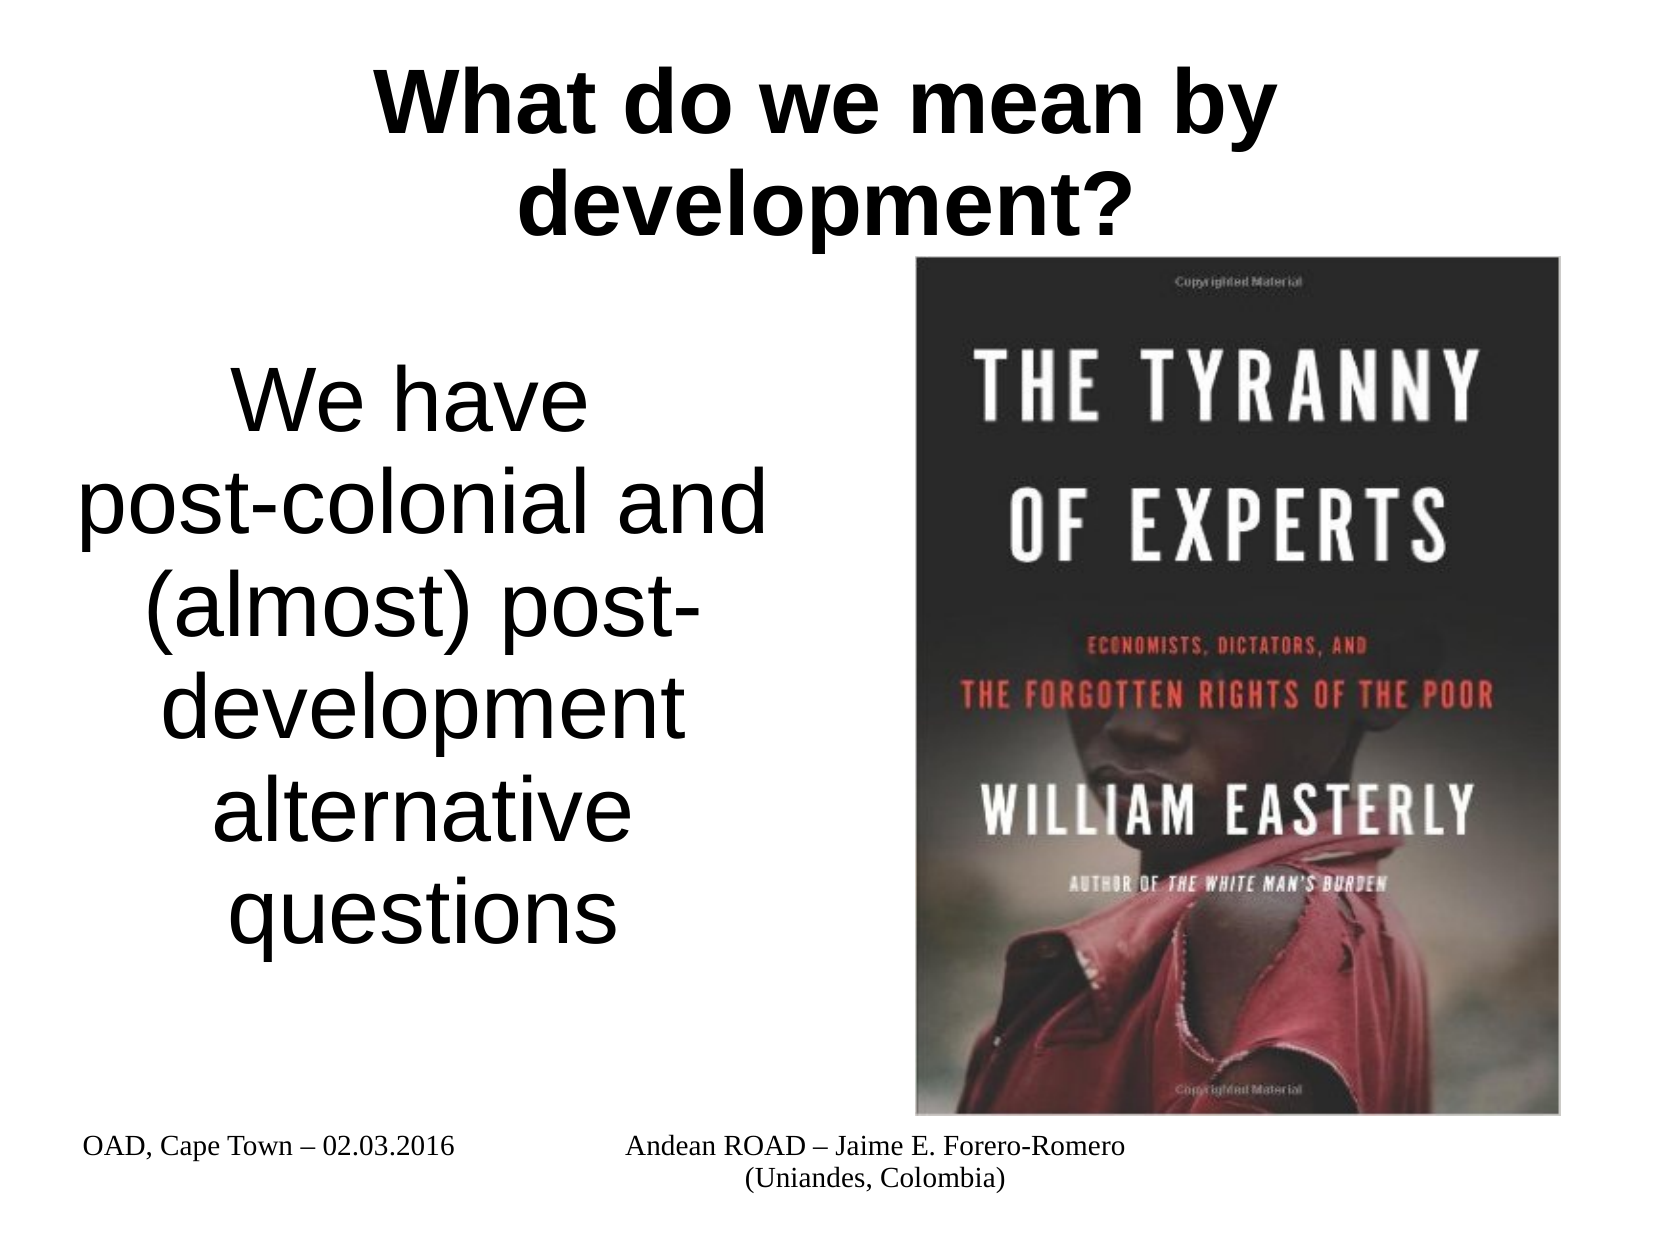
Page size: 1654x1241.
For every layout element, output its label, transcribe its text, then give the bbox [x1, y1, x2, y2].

title We have post-colonial and (almost) post-development alternative questions [45, 347, 803, 964]
title What do we mean by development? [82, 49, 1571, 257]
picture [915, 256, 1561, 1117]
